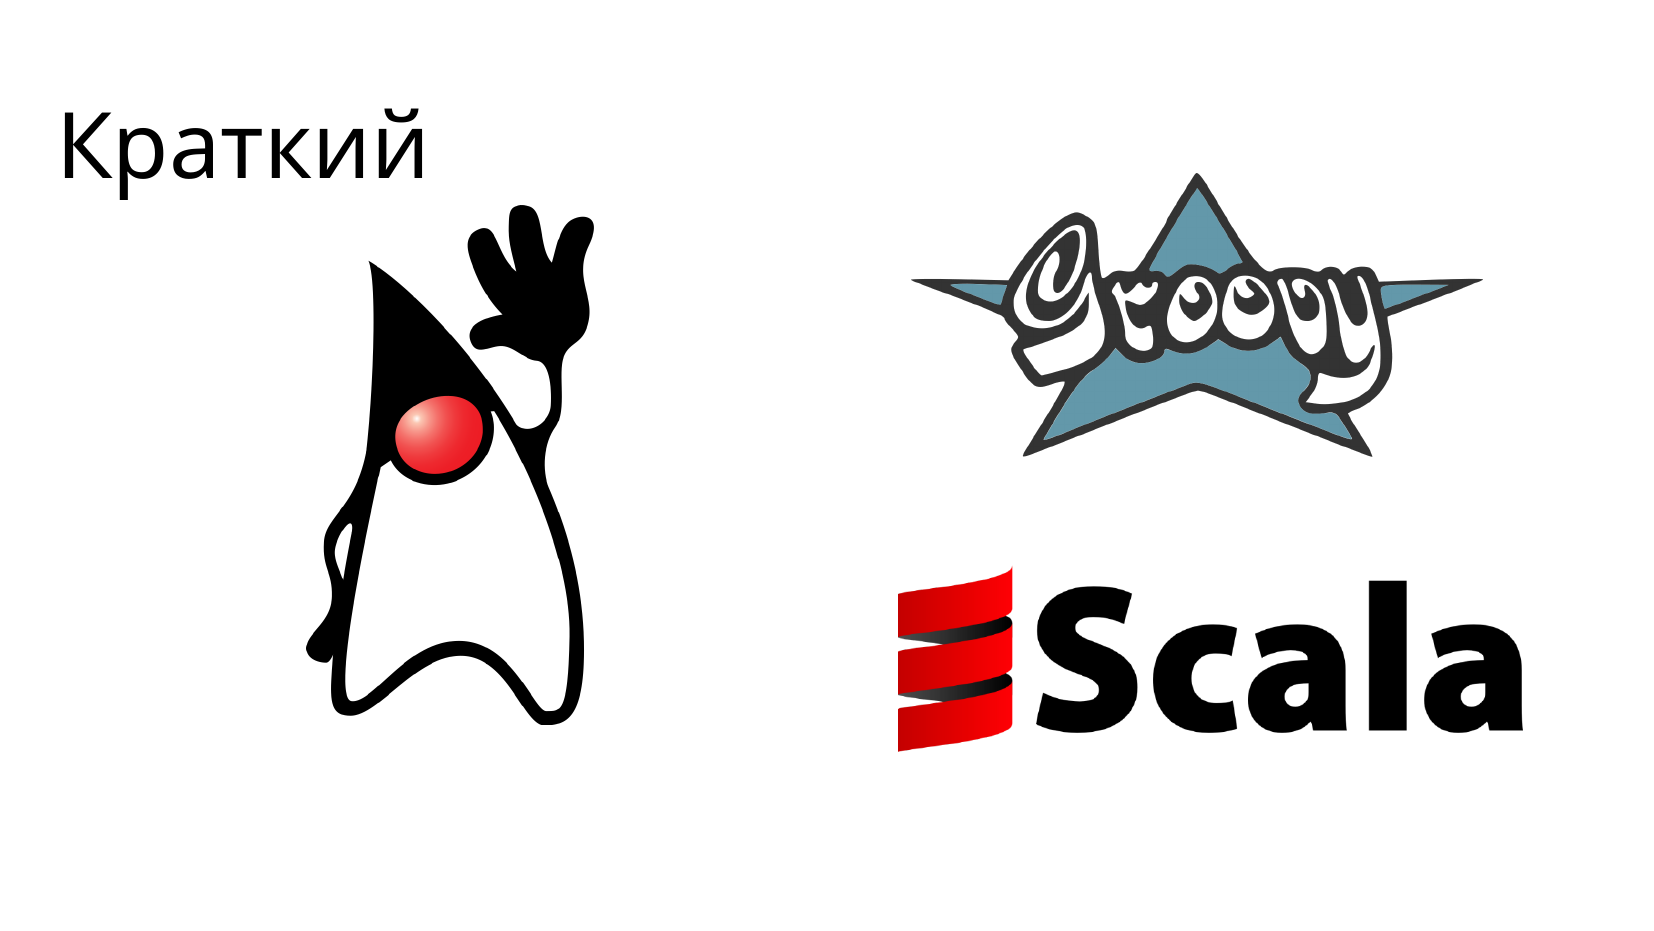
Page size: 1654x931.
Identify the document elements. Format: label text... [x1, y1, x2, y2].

picture [306, 205, 594, 725]
title Краткий [56, 80, 1598, 182]
picture [898, 565, 1523, 752]
picture [911, 173, 1483, 457]
